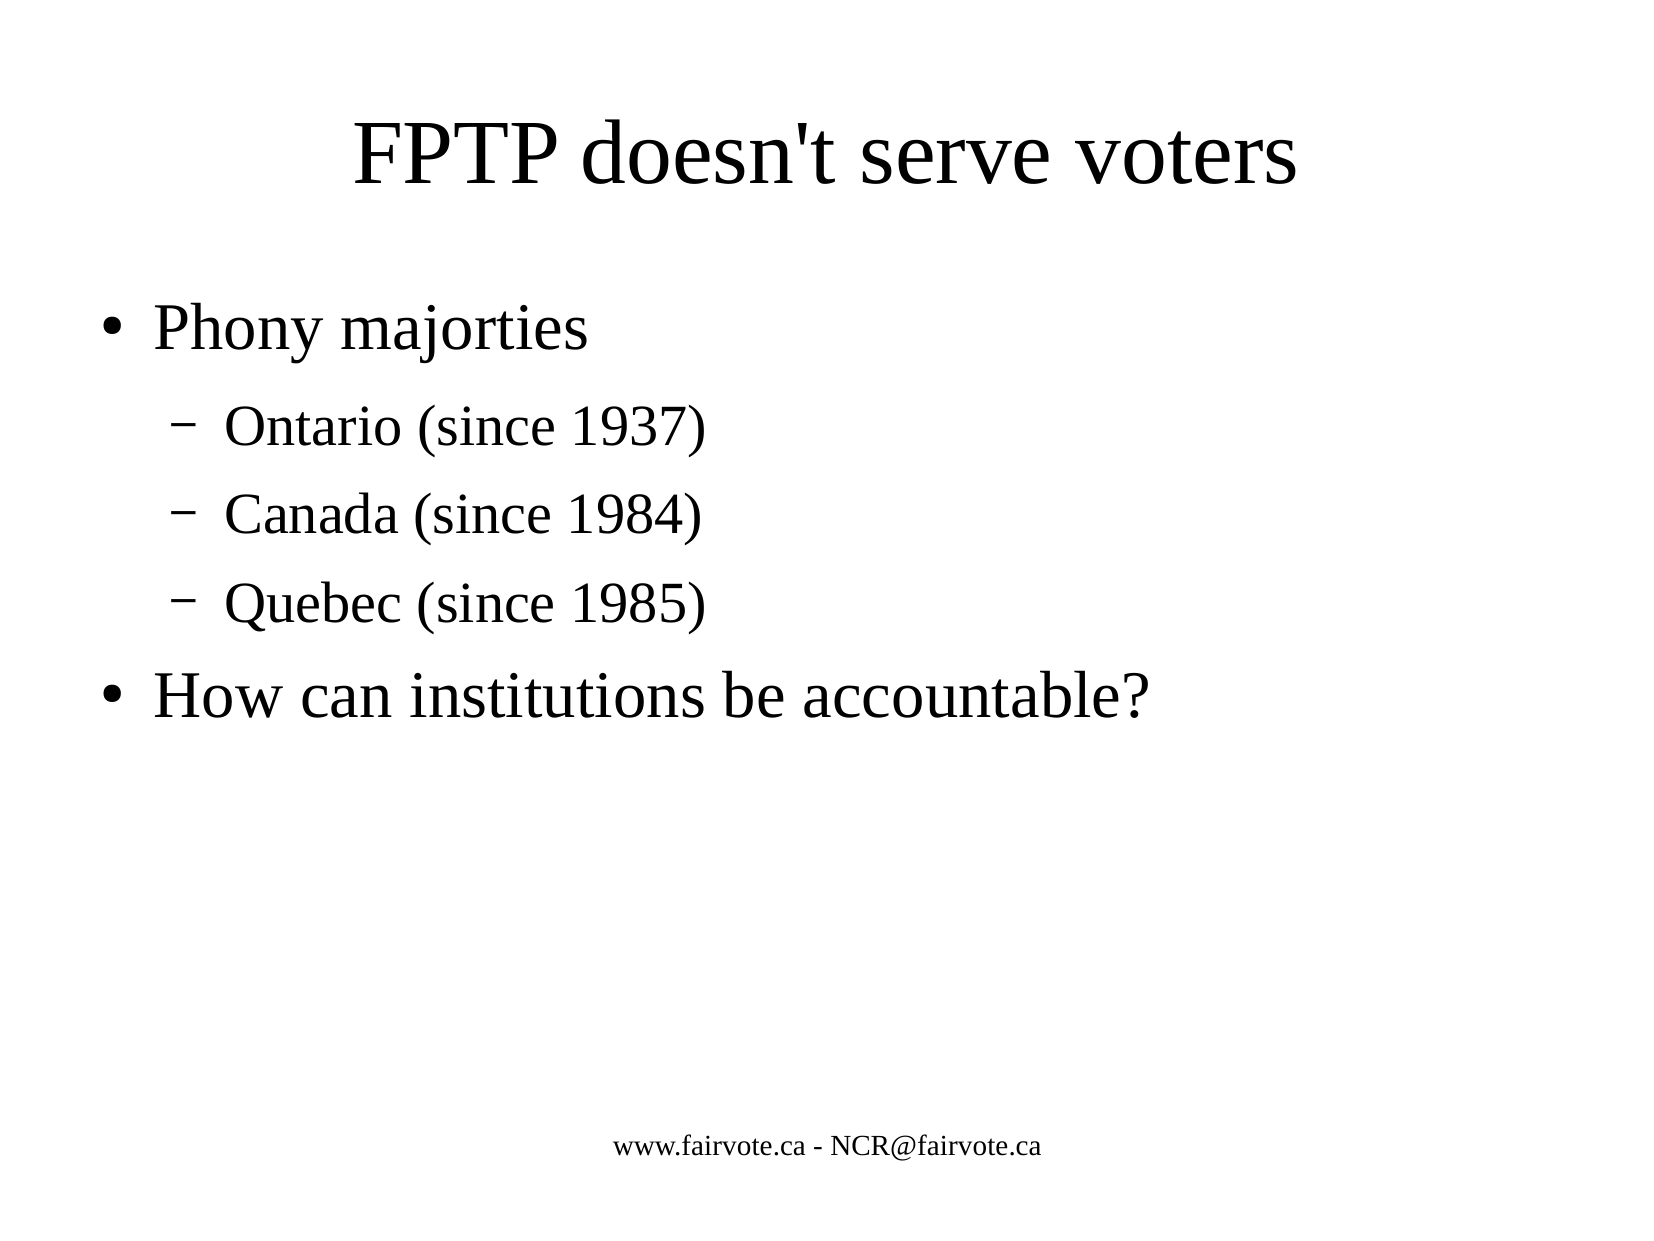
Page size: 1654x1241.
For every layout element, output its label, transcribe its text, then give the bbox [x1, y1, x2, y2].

title FPTP doesn't serve voters [82, 56, 1571, 250]
list Phony majorties Ontario (since 1937) Canada (since 1984) Quebec (since 1985) How can institutions be accountable? [82, 290, 1538, 1109]
